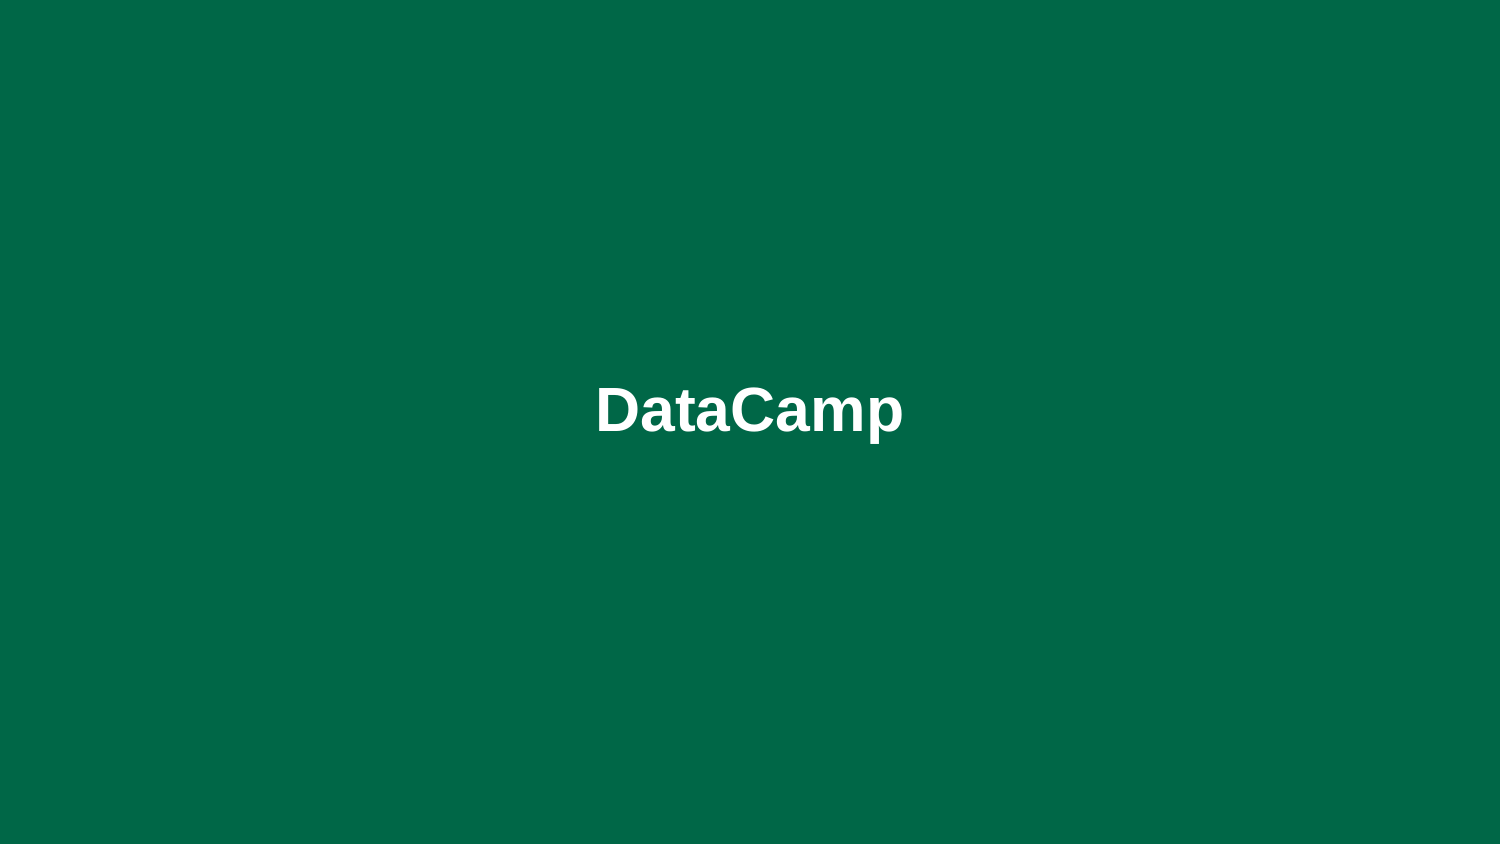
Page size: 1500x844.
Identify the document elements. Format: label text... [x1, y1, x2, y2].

title DataCamp [103, 329, 1397, 493]
